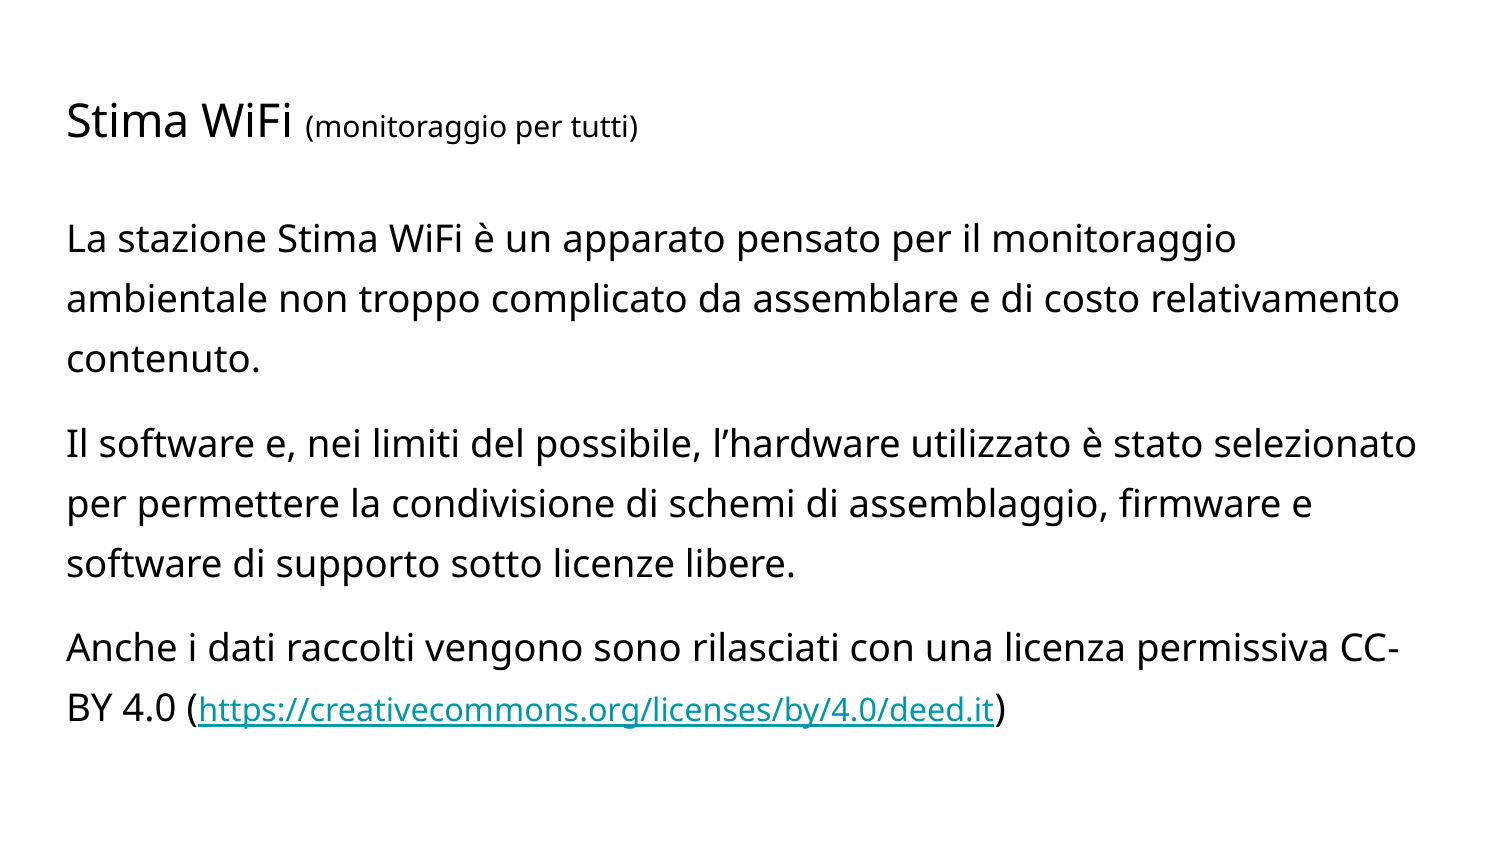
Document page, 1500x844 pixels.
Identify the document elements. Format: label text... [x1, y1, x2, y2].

title Stima WiFi (monitoraggio per tutti) [51, 72, 1449, 167]
list La stazione Stima WiFi è un apparato pensato per il monitoraggio ambientale non troppo complicato da assemblare e di costo relativamento contenuto. Il software e, nei limiti del possibile, l’hardware utilizzato è stato selezionato per permettere la condivisione di schemi di assemblaggio, firmware e software di supporto sotto licenze libere. Anche i dati raccolti vengono sono rilasciati con una licenza permissiva CC-BY 4.0 (https://creativecommons.org/licenses/by/4.0/deed.it) [51, 189, 1449, 750]
